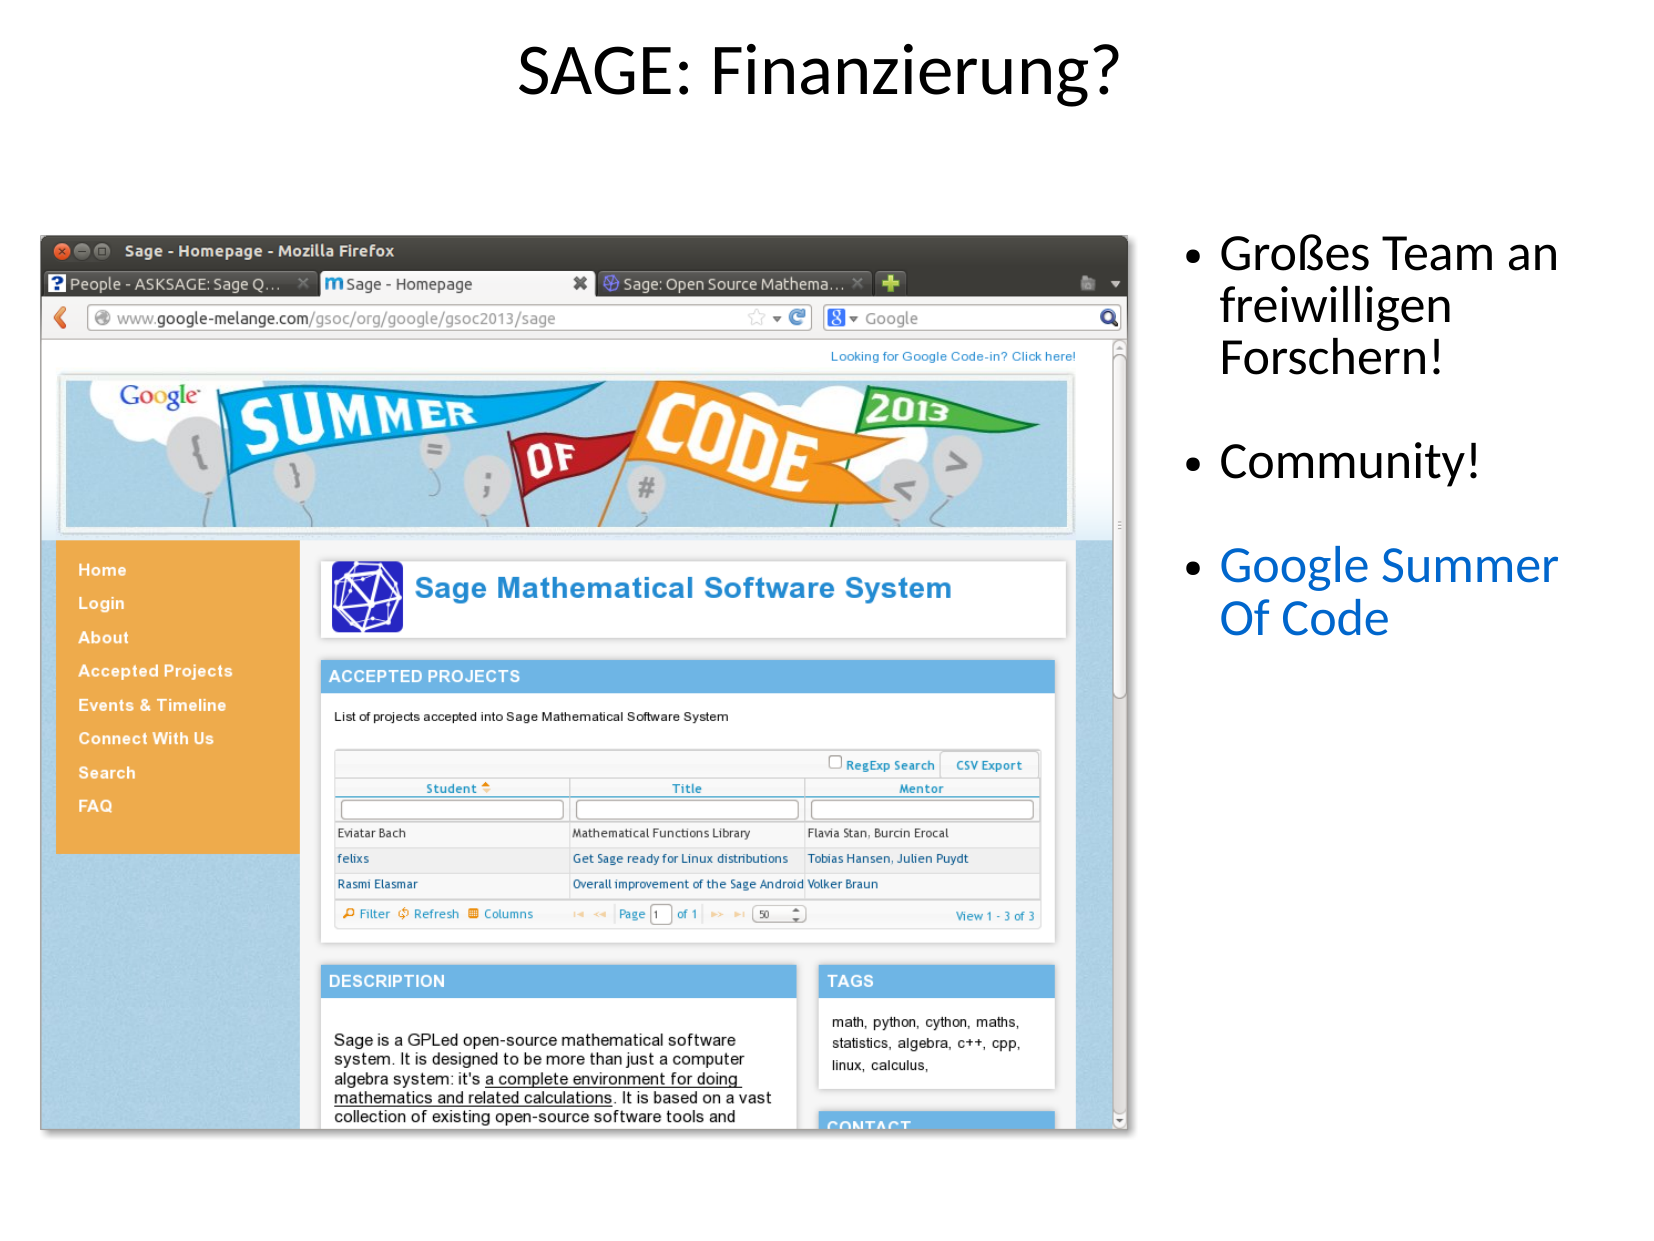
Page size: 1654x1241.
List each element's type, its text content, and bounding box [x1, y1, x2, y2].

text_box SAGE: Finanzierung? [0, 32, 1642, 136]
text_box Großes Team an freiwilligen Forschern! Community! Google Summer Of Code [1169, 224, 1619, 1134]
picture [35, 230, 1138, 1140]
